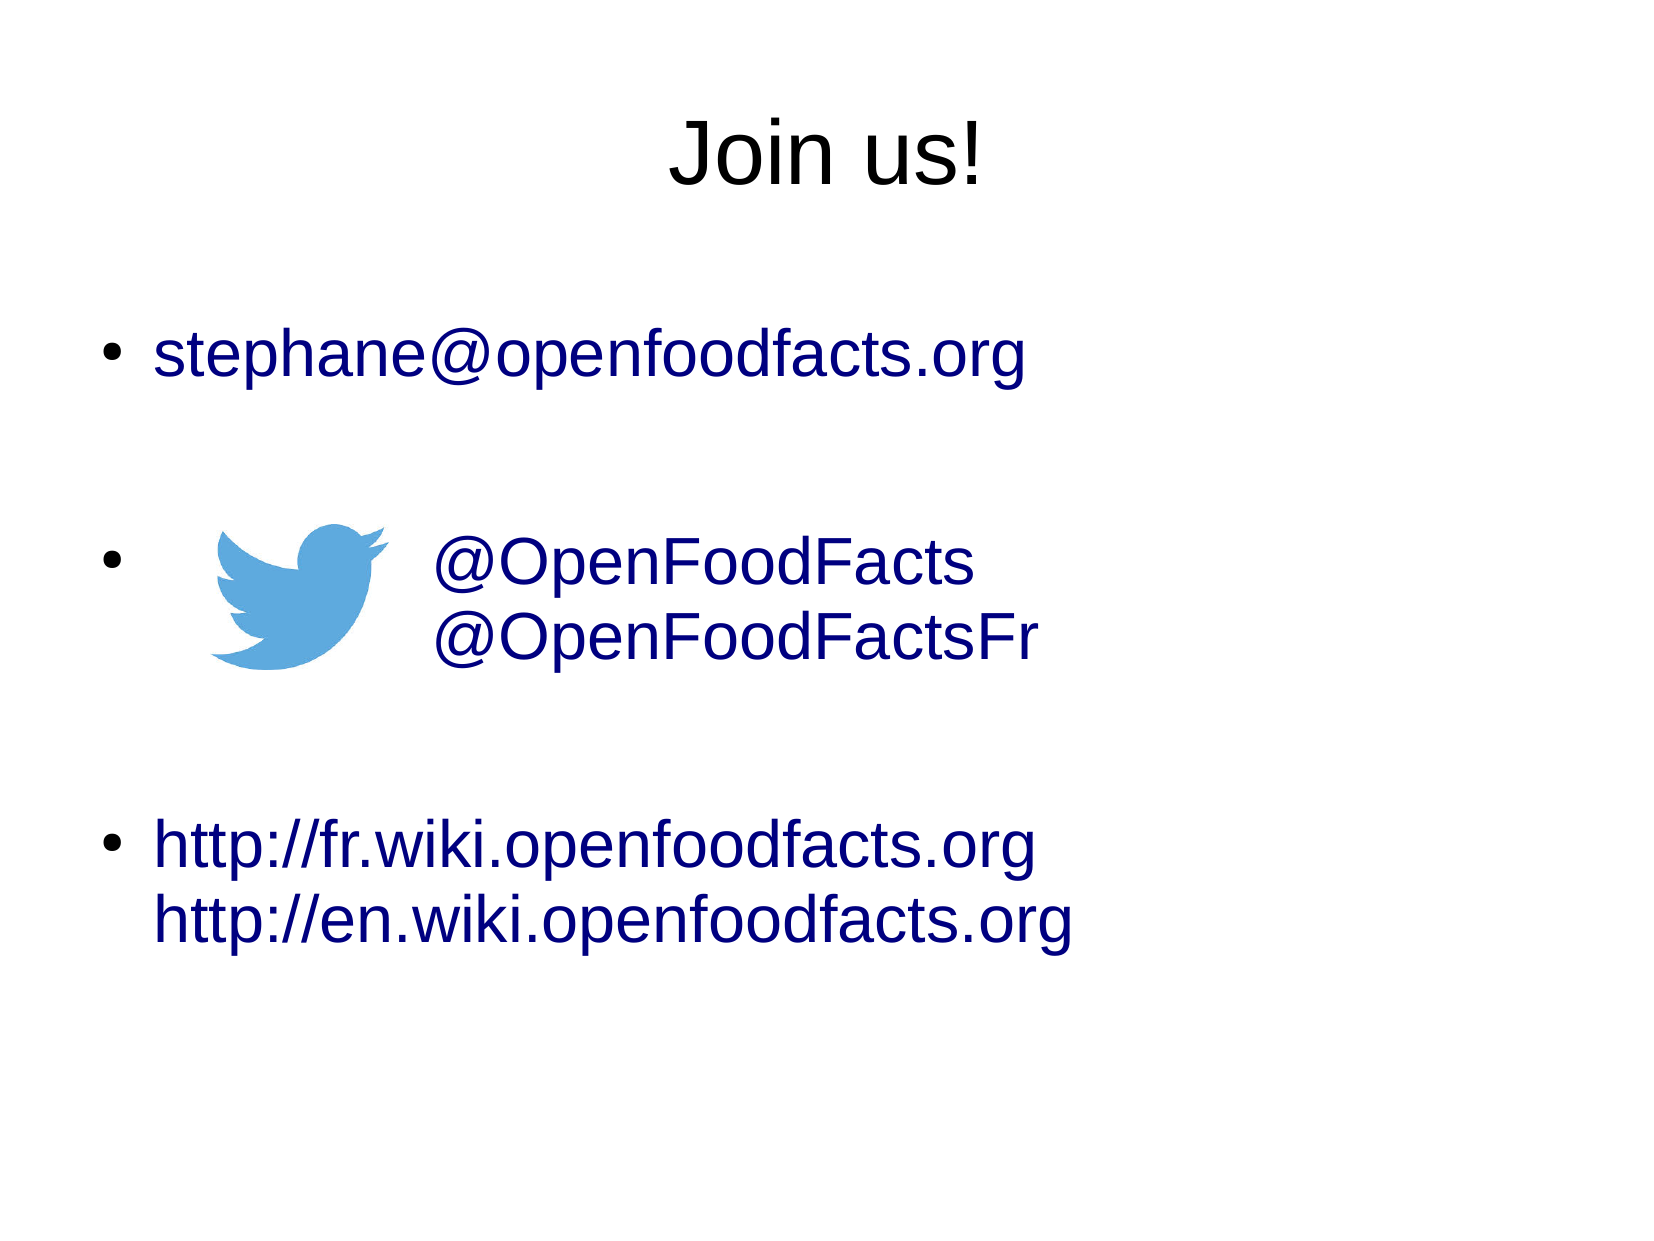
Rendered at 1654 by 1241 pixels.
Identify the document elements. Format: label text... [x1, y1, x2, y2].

list stephane@openfoodfacts.org @OpenFoodFacts @OpenFoodFactsFr http://fr.wiki.openfoodfacts.orghttp://en.wiki.openfoodfacts.org [82, 211, 1571, 1241]
picture [210, 524, 389, 670]
title Join us! [82, 49, 1571, 211]
